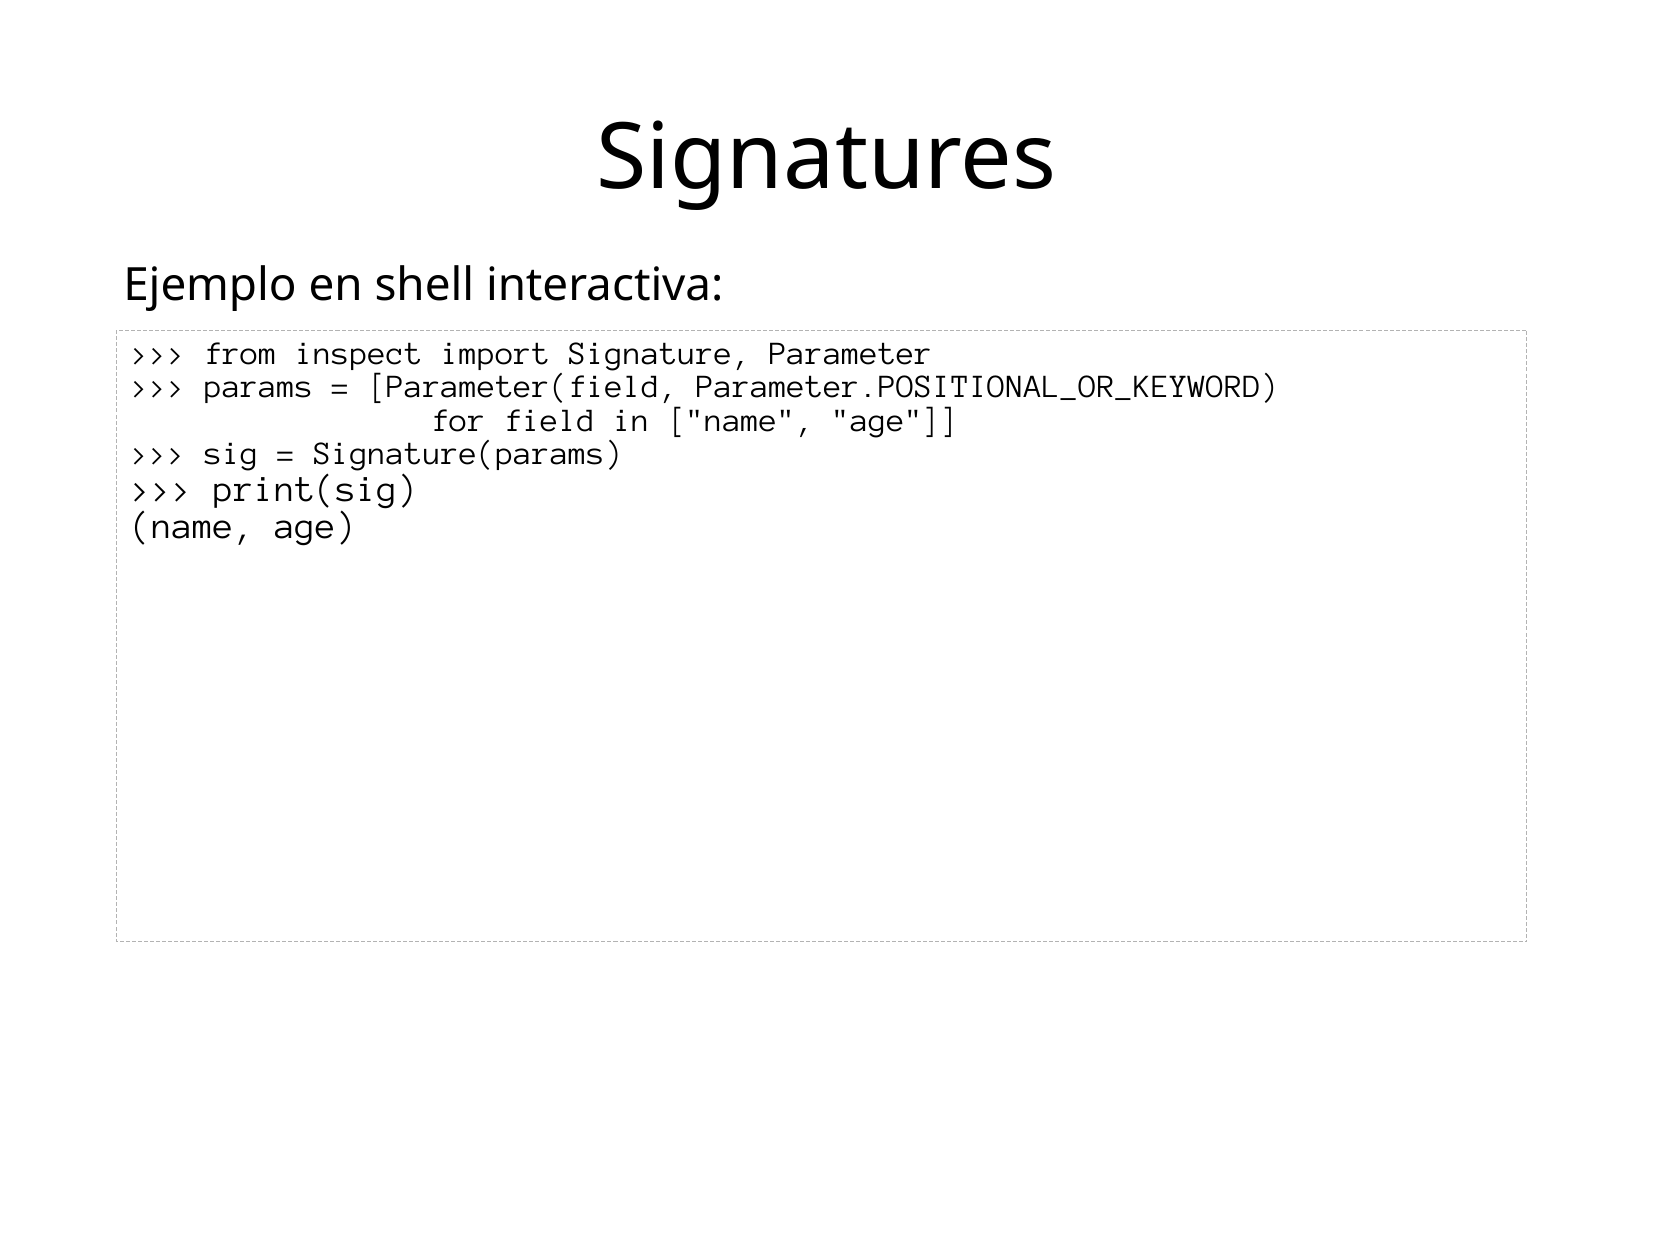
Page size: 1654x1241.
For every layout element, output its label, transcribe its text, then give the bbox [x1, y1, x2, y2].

text_box >>> from inspect import Signature, Parameter >>> params = [Parameter(field, Parameter.POSITIONAL_OR_KEYWORD) for field in ["name", "age"]] >>> sig = Signature(params) >>> print(sig) (name, age) [116, 330, 1527, 942]
text_box Ejemplo en shell interactiva: [108, 244, 1459, 313]
title Signatures [82, 49, 1571, 257]
